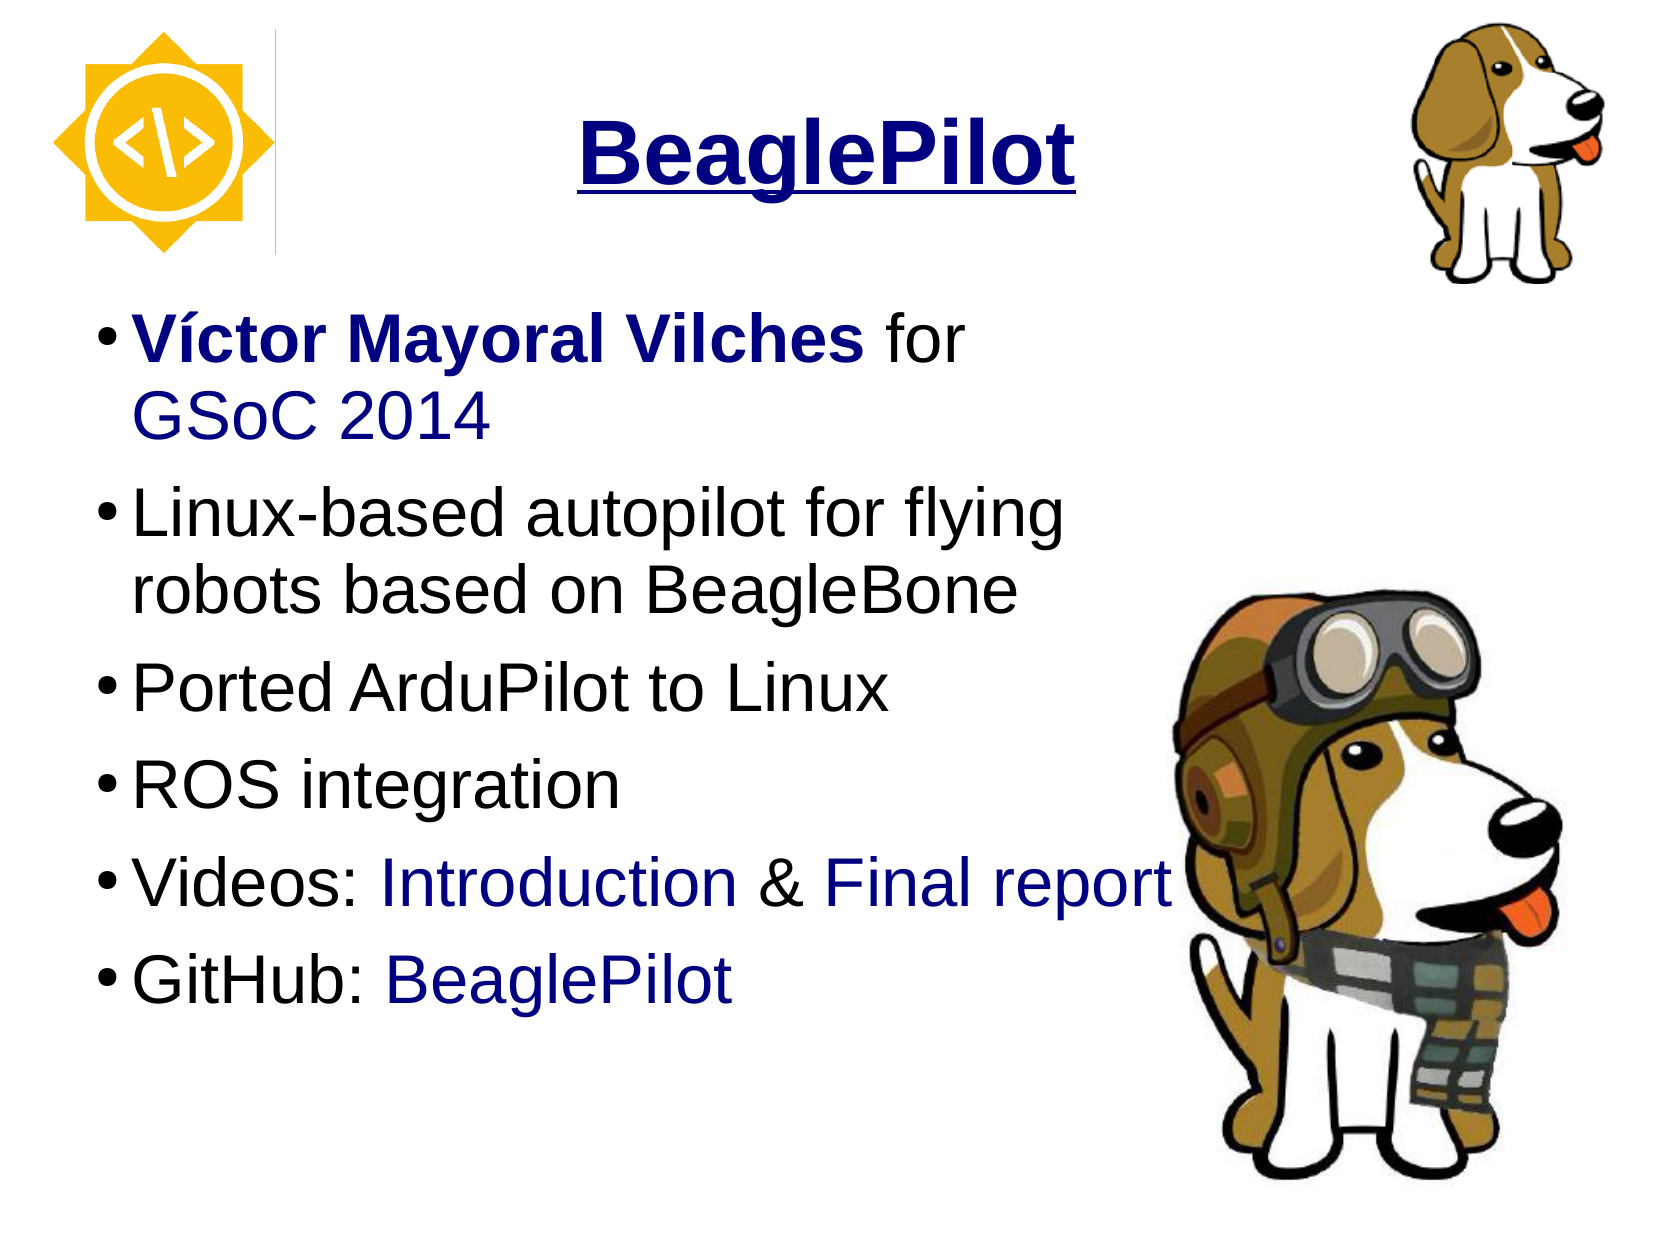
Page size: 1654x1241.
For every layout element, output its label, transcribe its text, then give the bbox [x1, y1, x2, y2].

picture [50, 29, 276, 255]
picture [1391, 22, 1608, 284]
title BeaglePilot [82, 49, 1391, 257]
picture [1029, 576, 1654, 1202]
list Víctor Mayoral Vilches for GSoC 2014 Linux-based autopilot for flying robots based on BeagleBone Ported ArduPilot to Linux ROS integration Videos: Introduction & Final report GitHub: BeaglePilot [82, 299, 1246, 1028]
